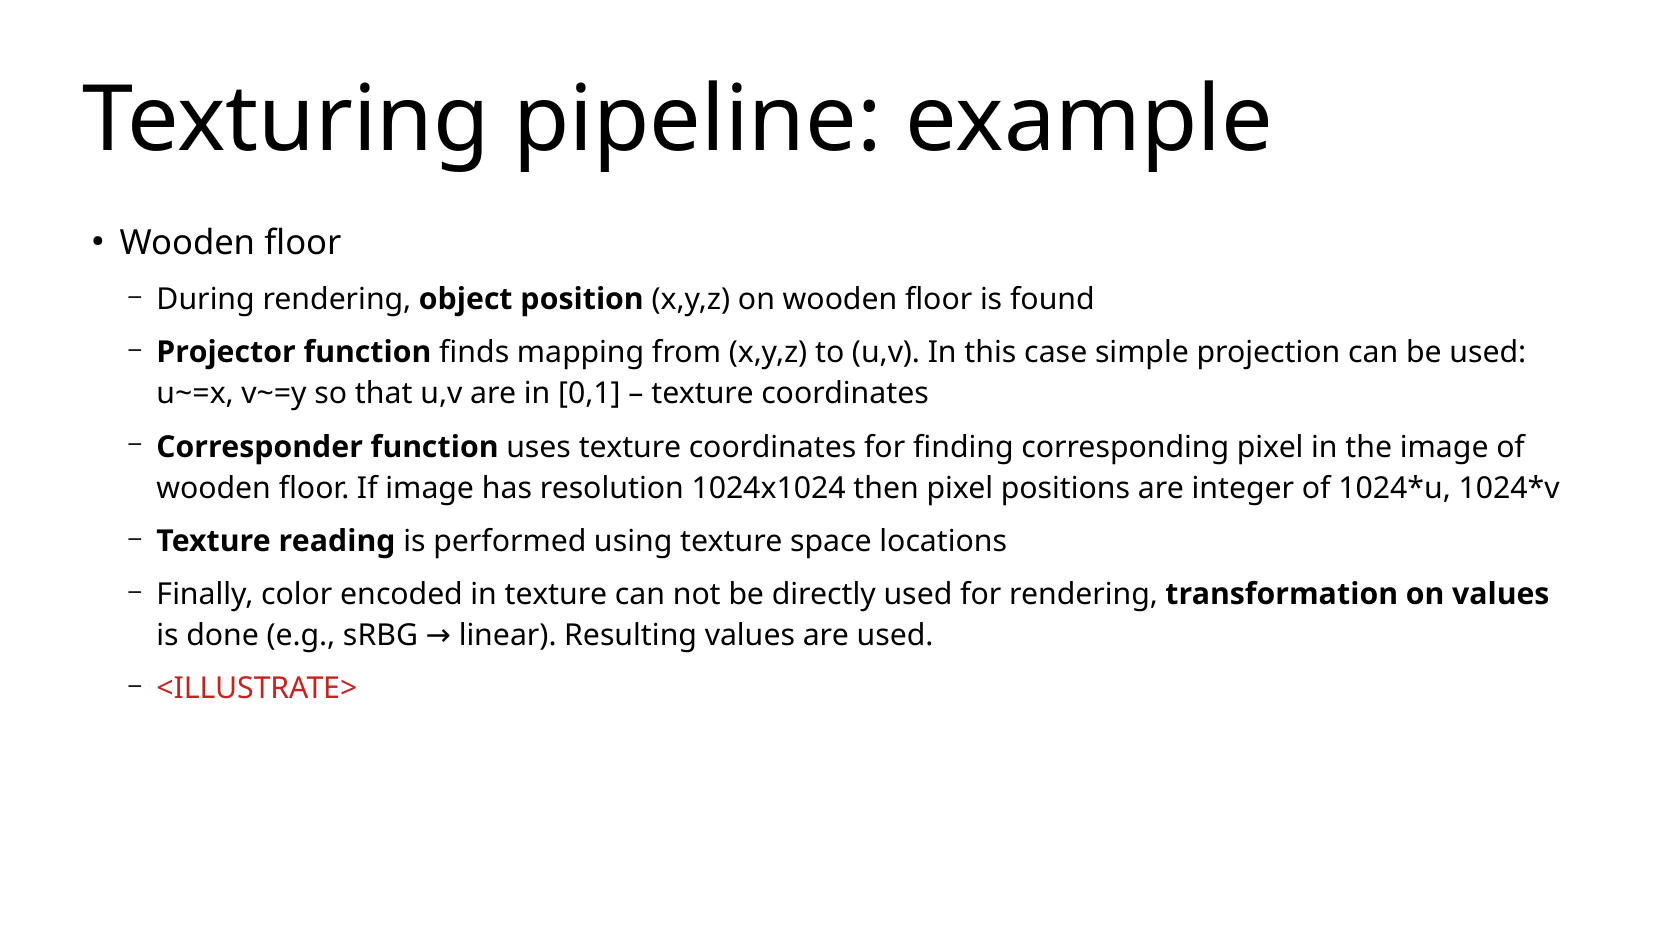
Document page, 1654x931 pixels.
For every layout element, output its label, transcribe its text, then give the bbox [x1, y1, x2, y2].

list Wooden floor During rendering, object position (x,y,z) on wooden floor is found Projector function finds mapping from (x,y,z) to (u,v). In this case simple projection can be used: u~=x, v~=y so that u,v are in [0,1] – texture coordinates Corresponder function uses texture coordinates for finding corresponding pixel in the image of wooden floor. If image has resolution 1024x1024 then pixel positions are integer of 1024*u, 1024*v Texture reading is performed using texture space locations Finally, color encoded in texture can not be directly used for rendering, transformation on values is done (e.g., sRBG → linear). Resulting values are used. <ILLUSTRATE> [82, 217, 1571, 758]
title Texturing pipeline: example [82, 37, 1571, 193]
